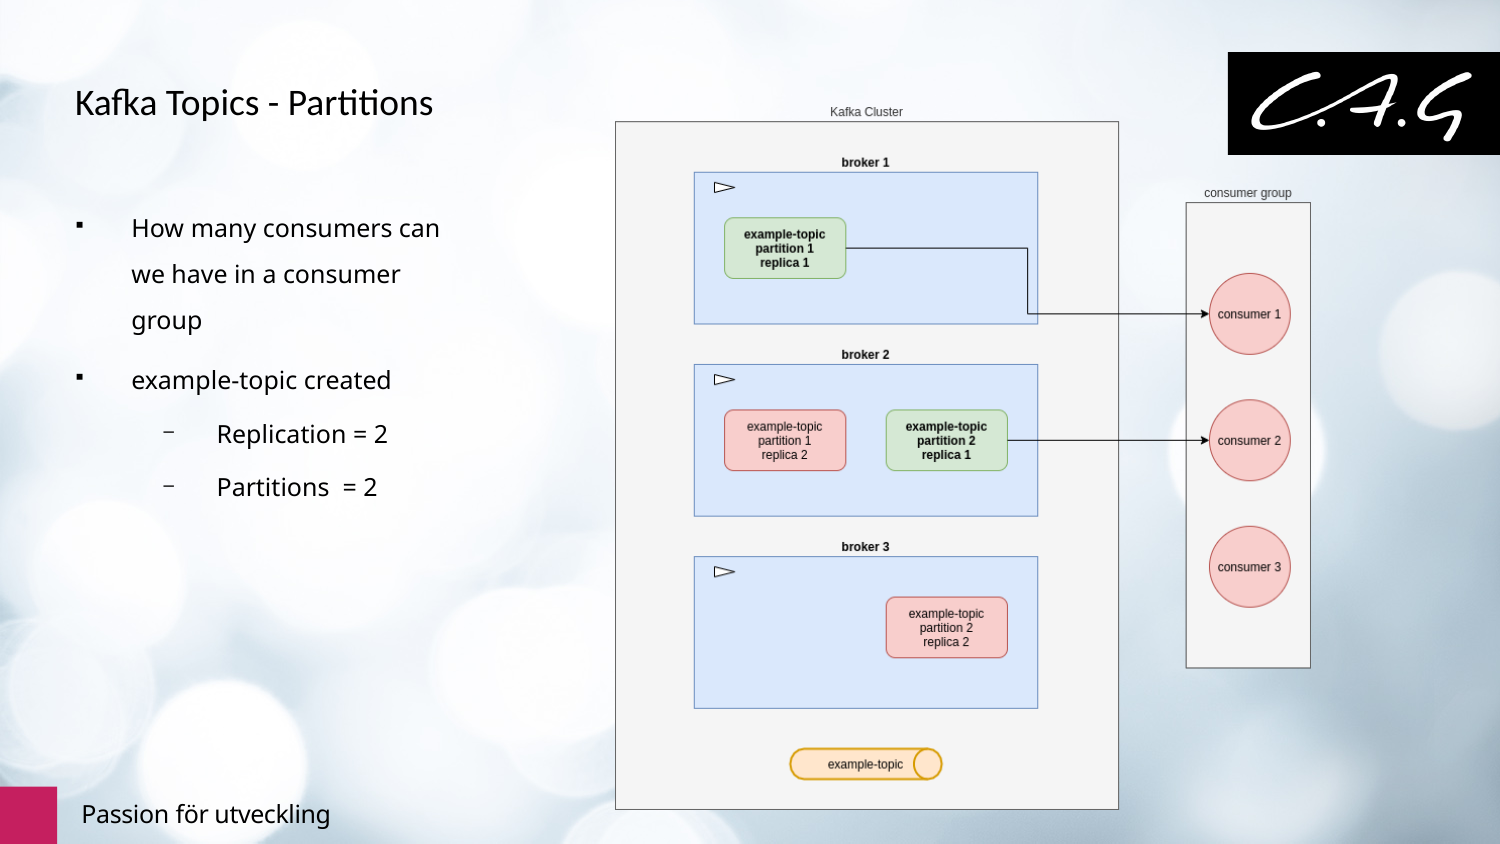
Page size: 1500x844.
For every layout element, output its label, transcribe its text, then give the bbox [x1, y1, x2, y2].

title Kafka Topics - Partitions [60, 30, 1194, 171]
picture [0, 0, 1500, 844]
list How many consumers can we have in a consumer group example-topic created Replication = 2 Partitions = 2 [60, 189, 466, 684]
